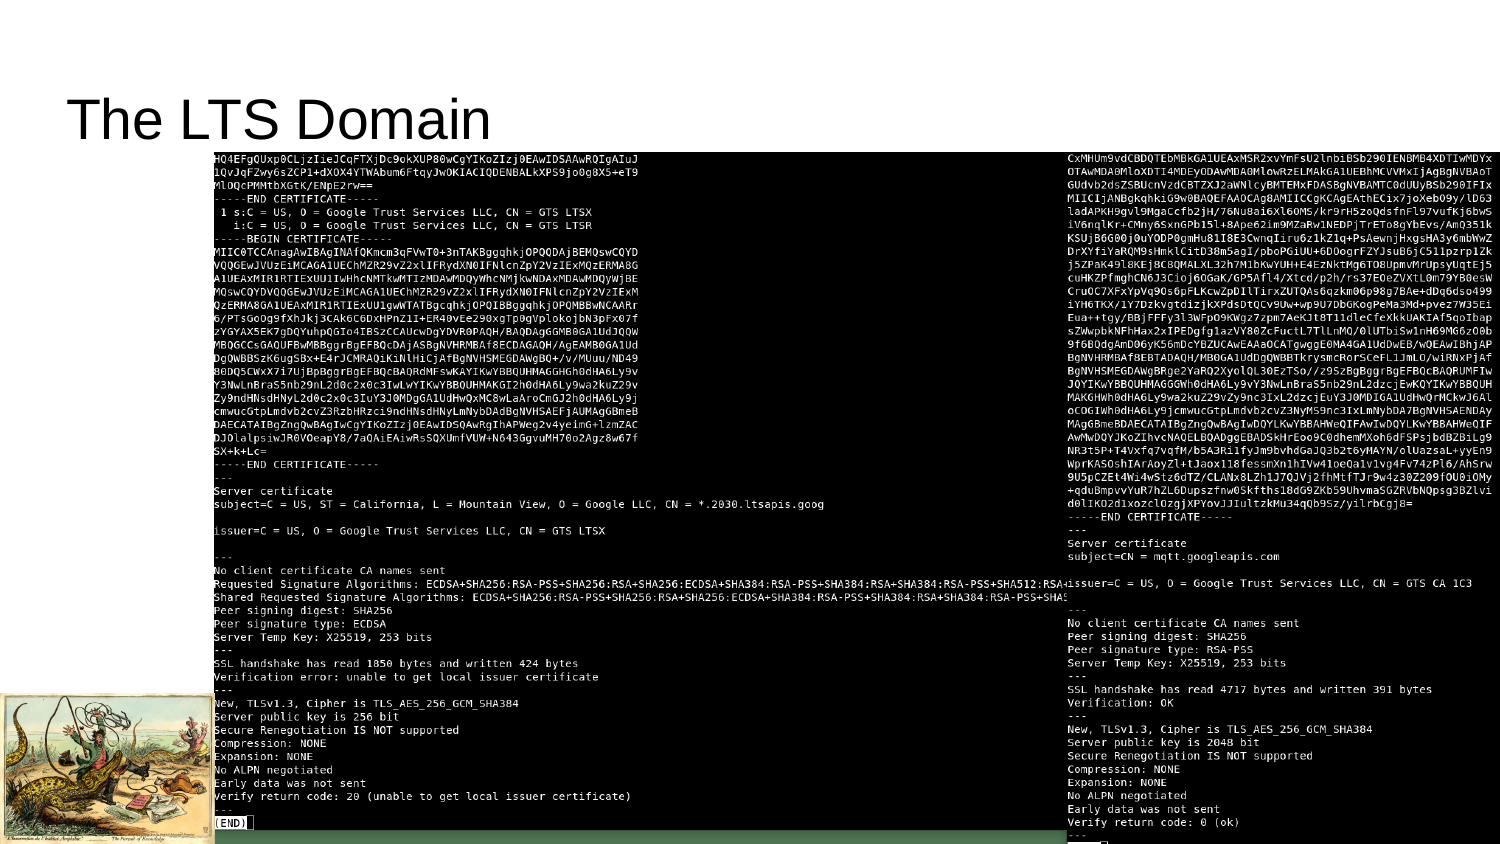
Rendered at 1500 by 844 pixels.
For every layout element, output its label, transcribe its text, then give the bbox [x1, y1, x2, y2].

picture [0, 152, 1500, 844]
title The LTS Domain [51, 72, 1449, 167]
